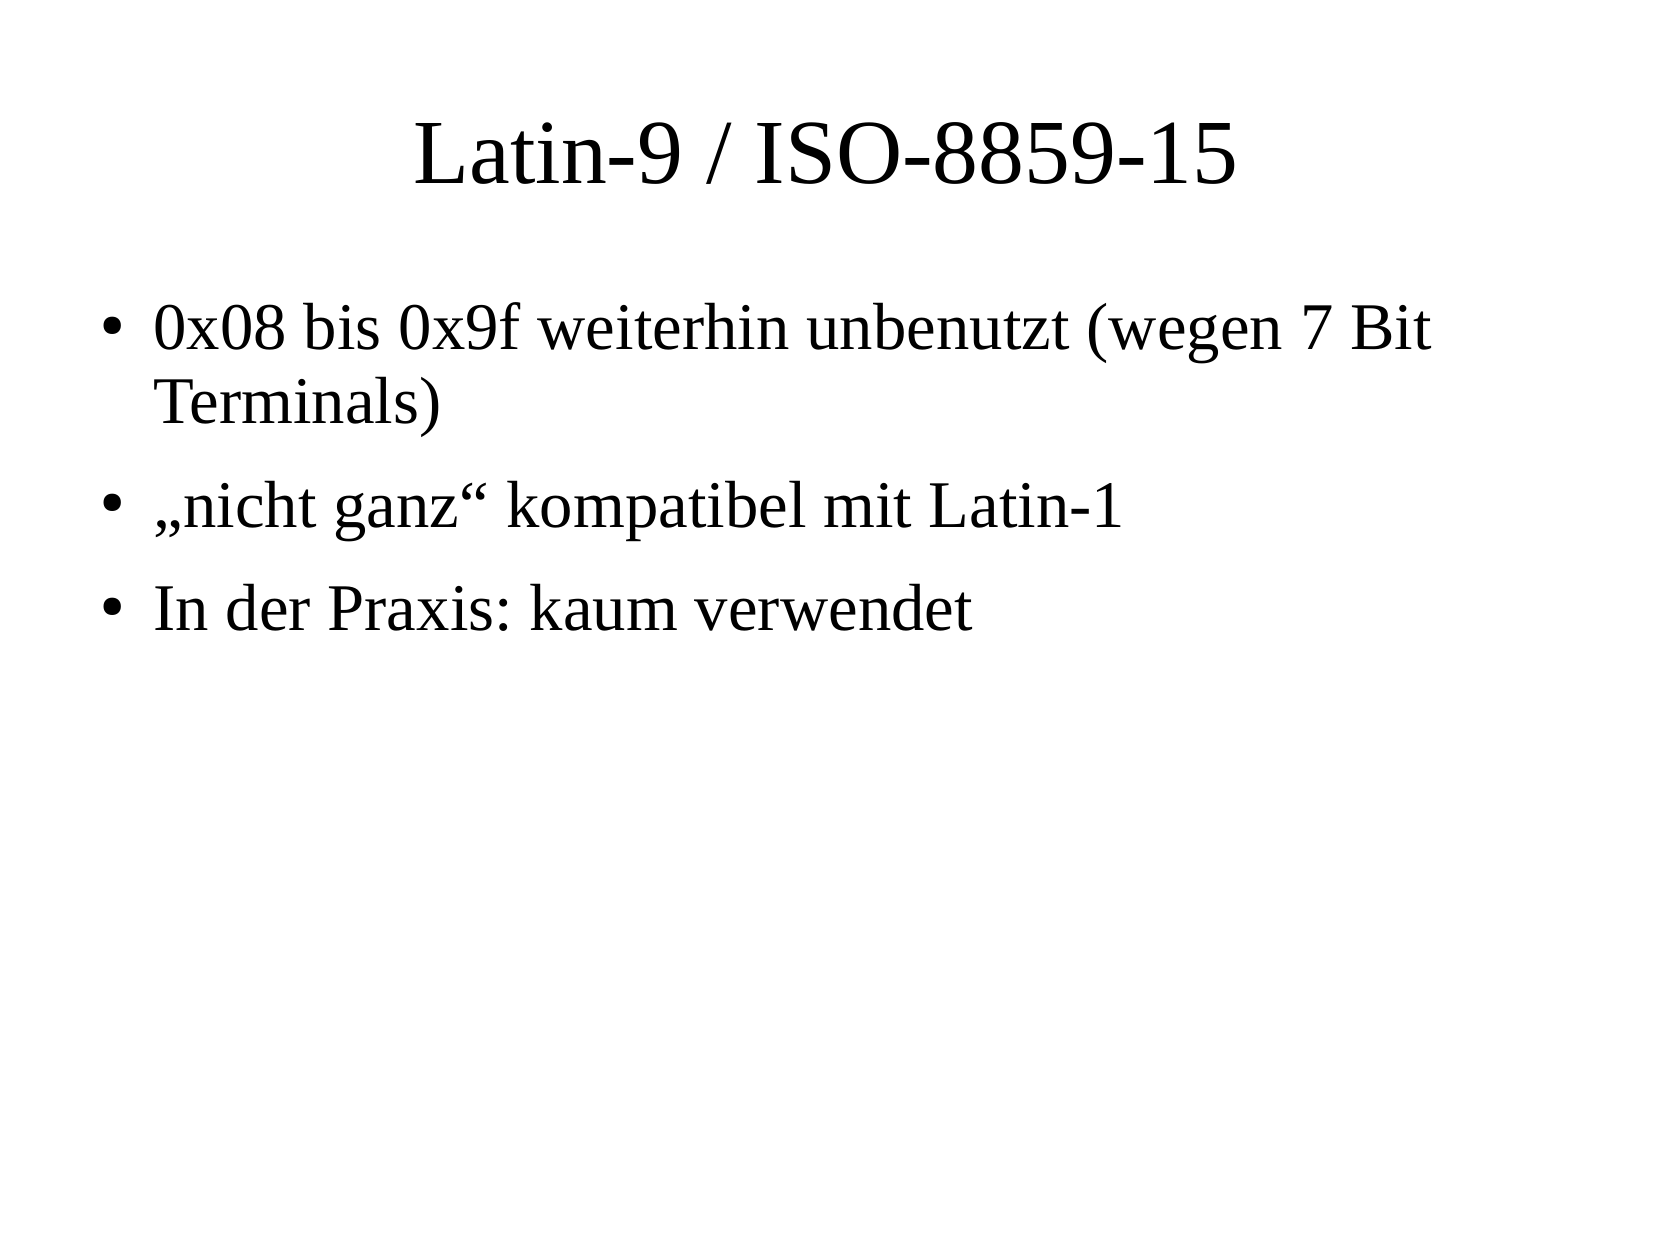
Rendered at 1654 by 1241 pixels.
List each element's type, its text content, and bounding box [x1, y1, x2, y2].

title Latin-9 / ISO-8859-15 [82, 49, 1571, 257]
list 0x08 bis 0x9f weiterhin unbenutzt (wegen 7 Bit Terminals) „nicht ganz“ kompatibel mit Latin-1 In der Praxis: kaum verwendet [82, 290, 1571, 1010]
